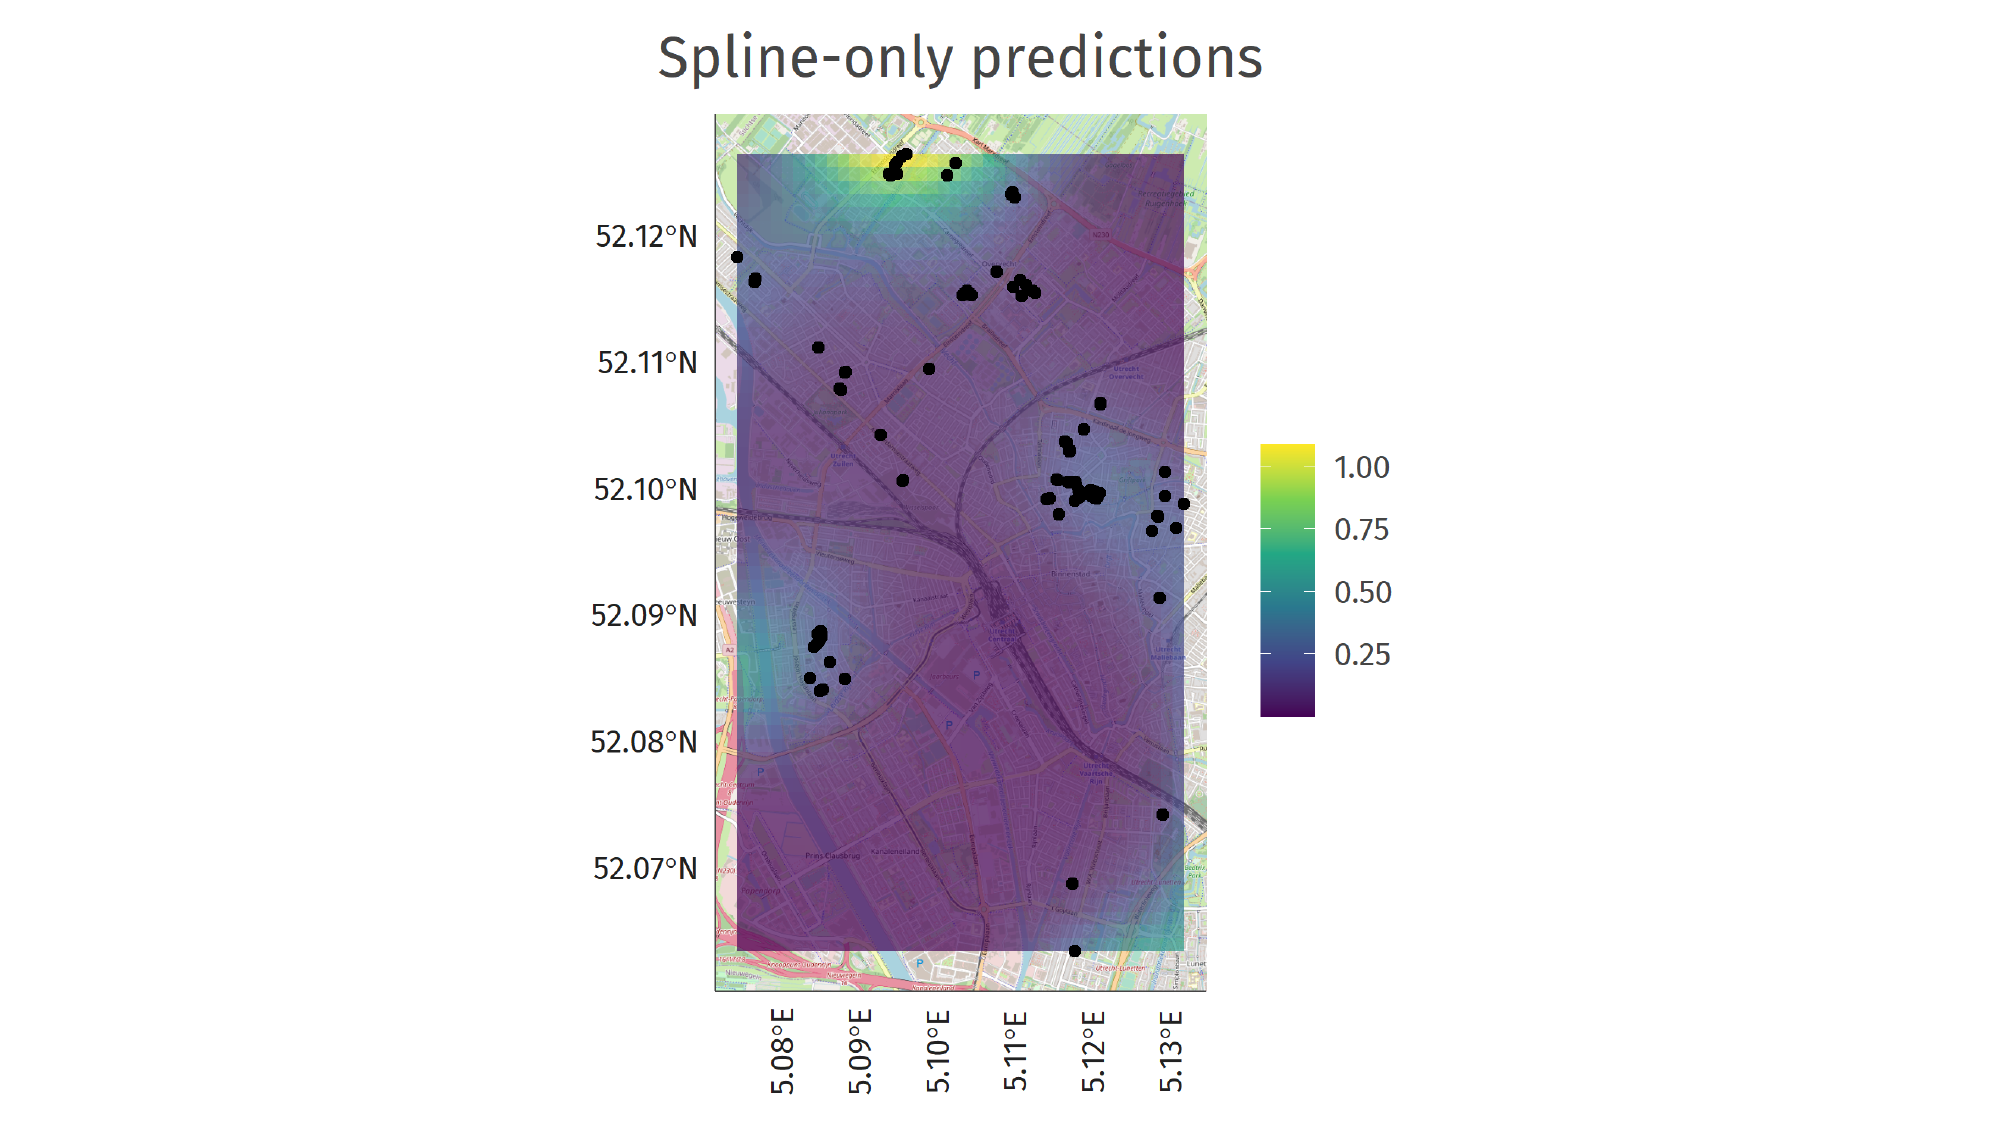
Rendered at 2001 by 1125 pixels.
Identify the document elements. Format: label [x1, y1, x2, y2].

picture [545, 0, 1455, 1125]
